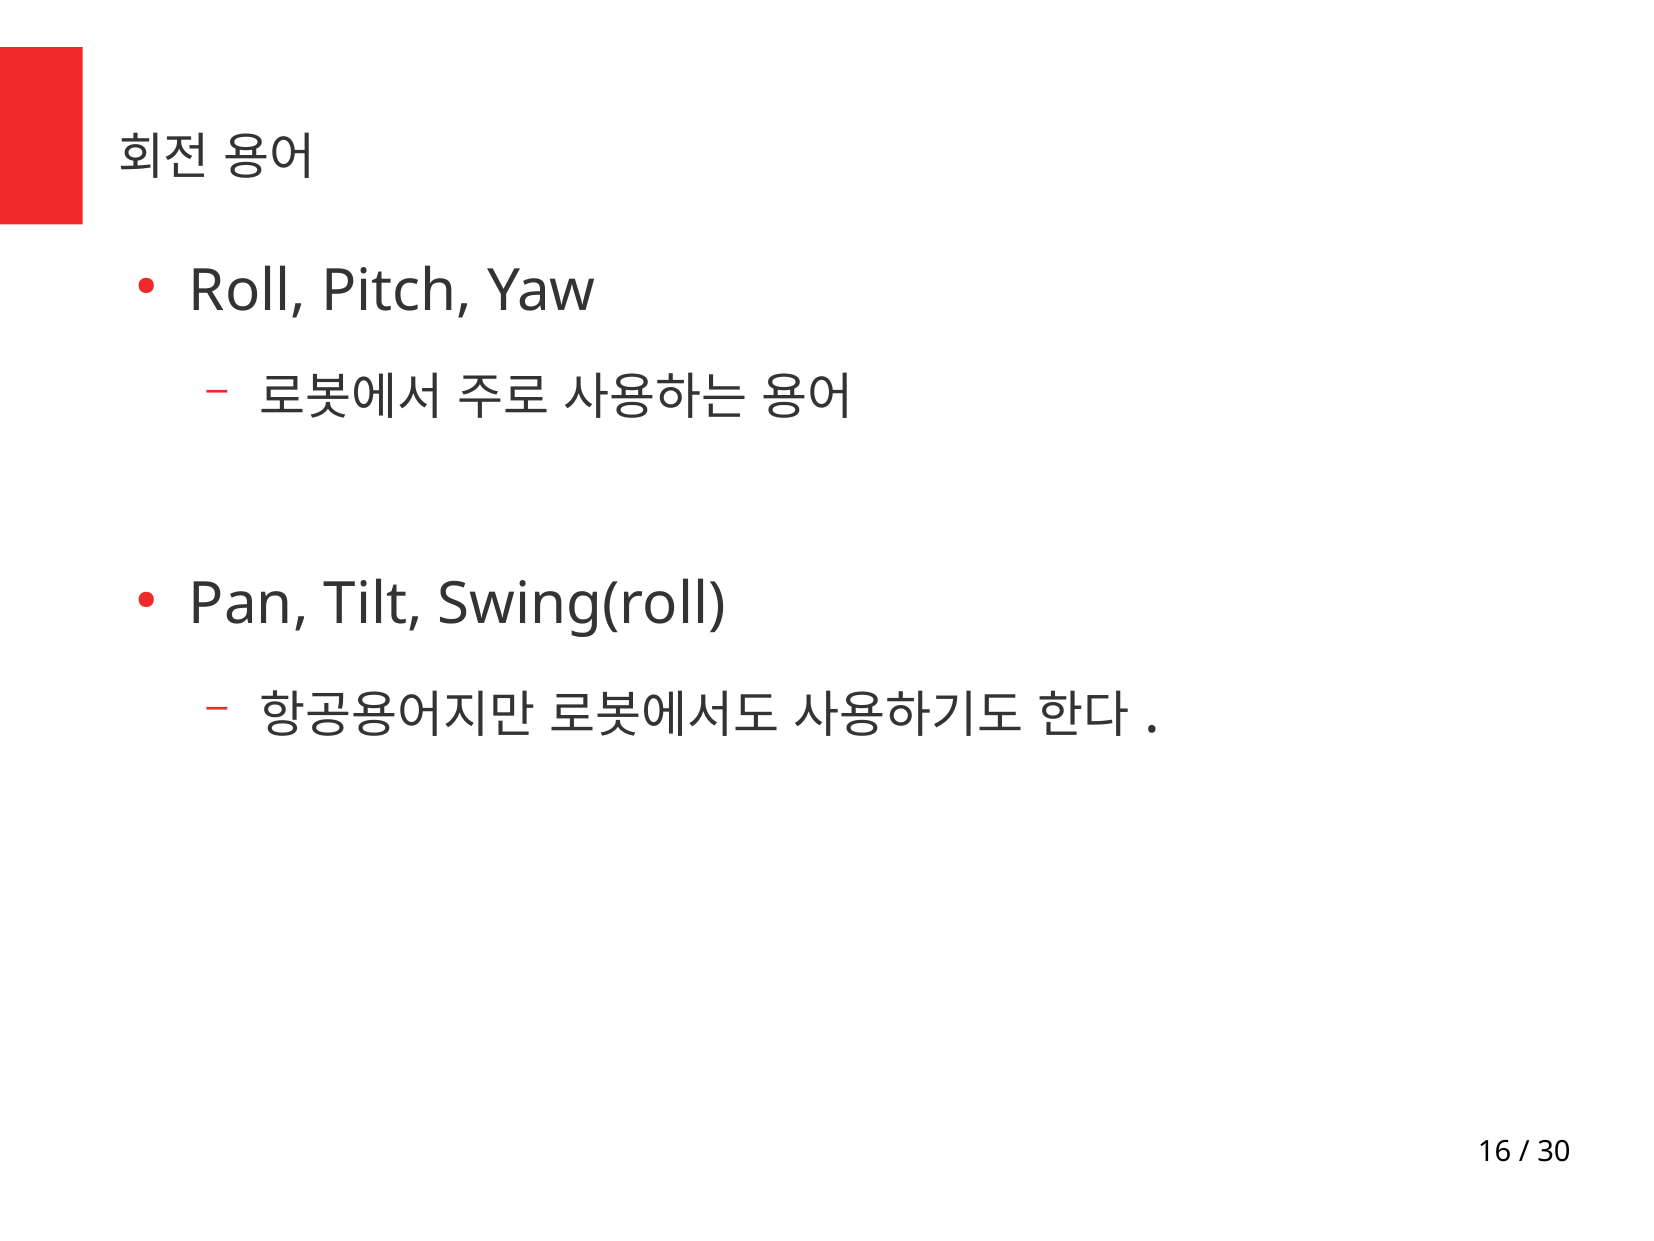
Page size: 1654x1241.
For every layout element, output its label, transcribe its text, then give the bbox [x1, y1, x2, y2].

list Roll, Pitch, Yaw 로봇에서 주로 사용하는 용어 Pan, Tilt, Swing(roll) 항공용어지만 로봇에서도 사용하기도 한다. [118, 248, 1595, 1182]
title 회전 용어 [118, 49, 1571, 248]
